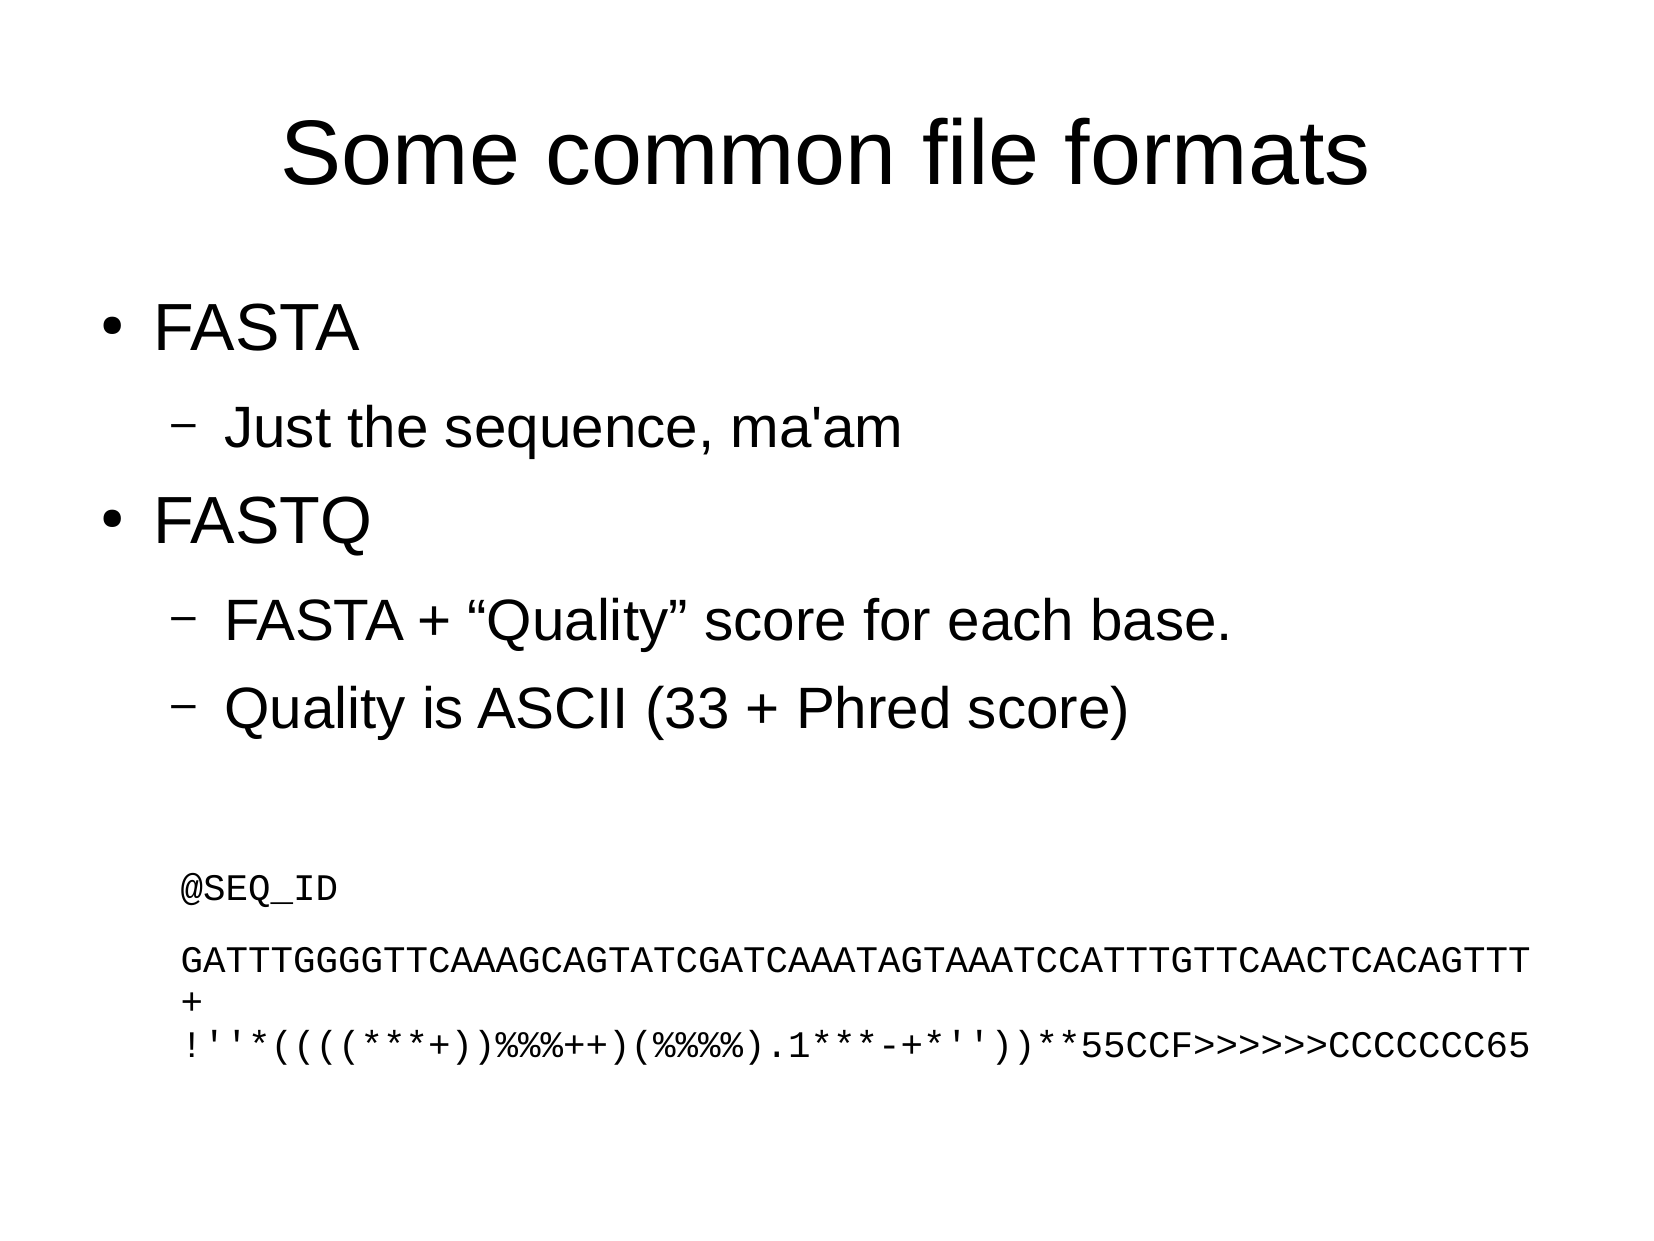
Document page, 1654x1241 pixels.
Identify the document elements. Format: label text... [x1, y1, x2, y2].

list FASTA Just the sequence, ma'am FASTQ FASTA + “Quality” score for each base. Quality is ASCII (33 + Phred score) [82, 290, 1538, 1010]
title Some common file formats [82, 49, 1571, 257]
list @SEQ_ID GATTTGGGGTTCAAAGCAGTATCGATCAAATAGTAAATCCATTTGTTCAACTCACAGTTT + !''*((((***+))%%%++)(%%%%).1***-+*''))**55CCF>>>>>>CCCCCCC65 [109, 868, 1565, 1184]
